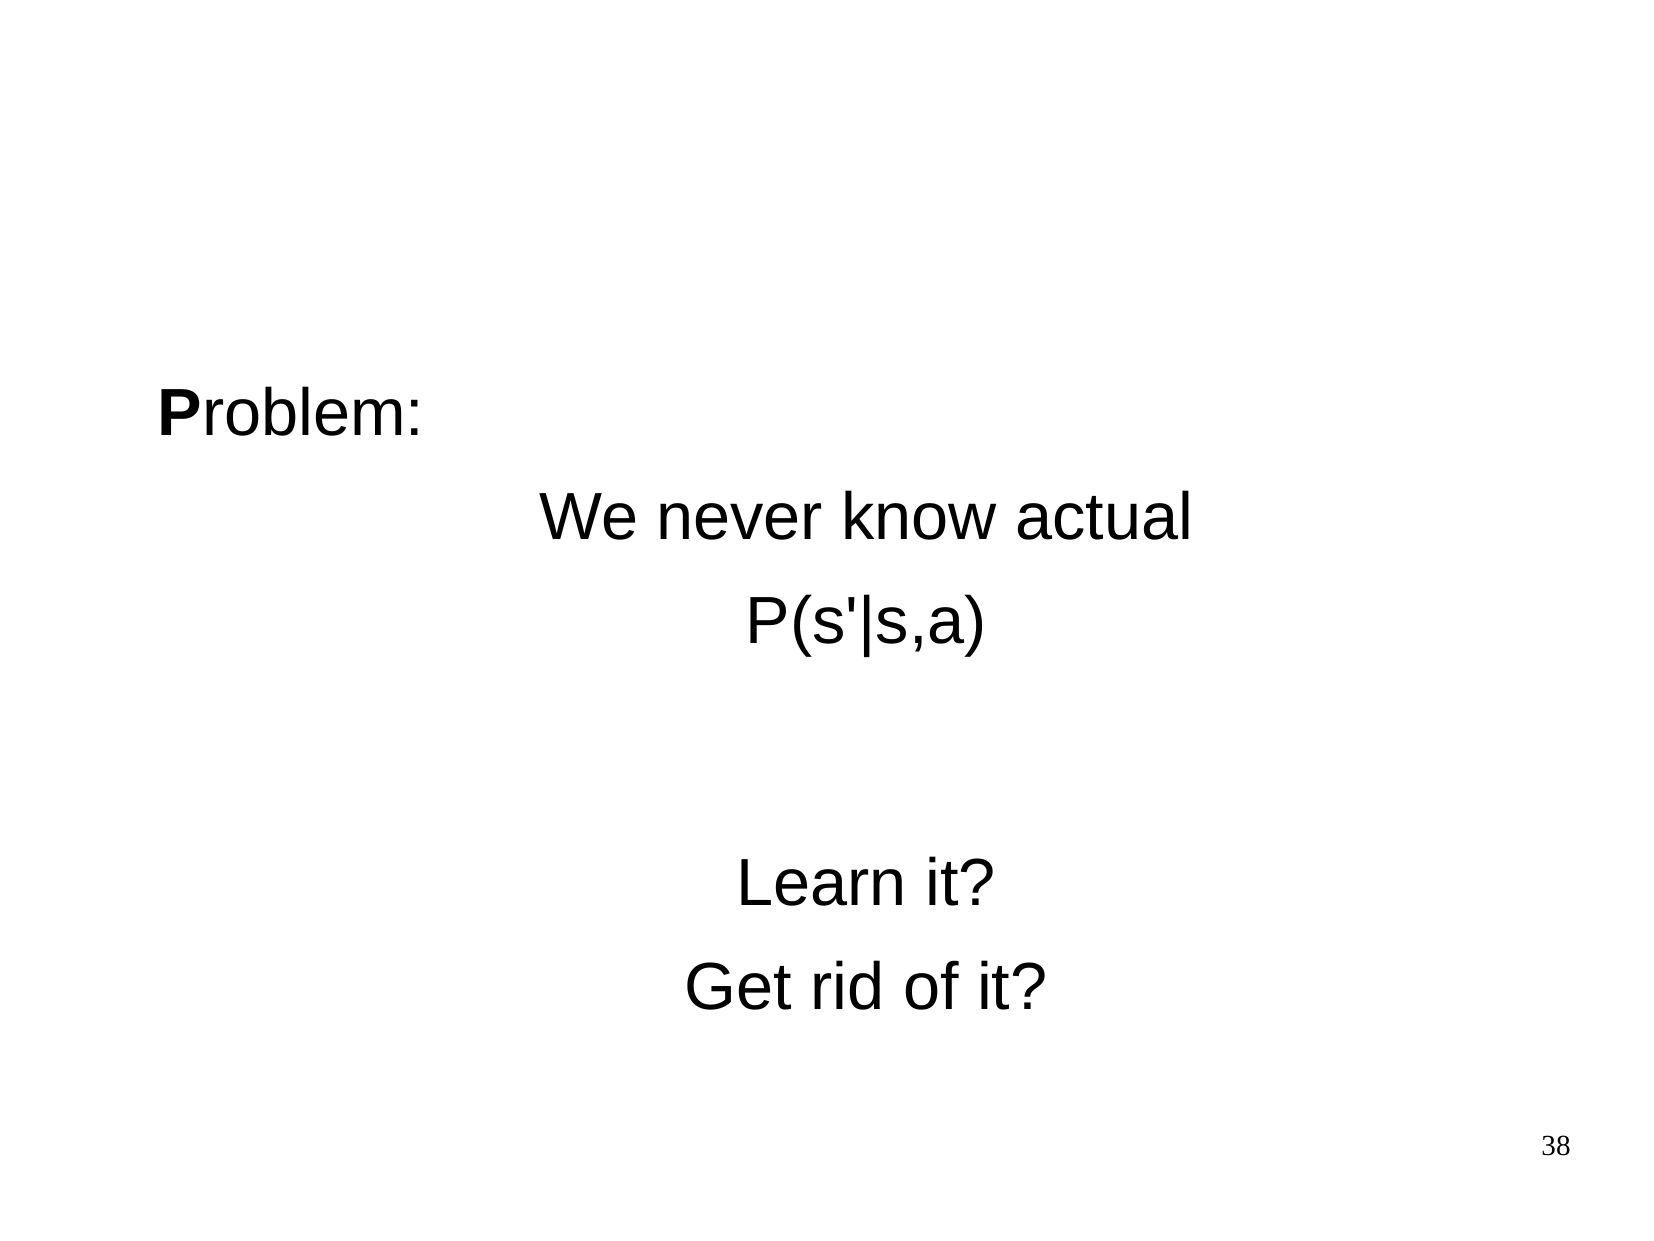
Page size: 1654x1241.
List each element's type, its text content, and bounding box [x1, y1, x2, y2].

list Problem: We never know actual P(s'|s,a) Learn it? Get rid of it? [86, 375, 1576, 1081]
